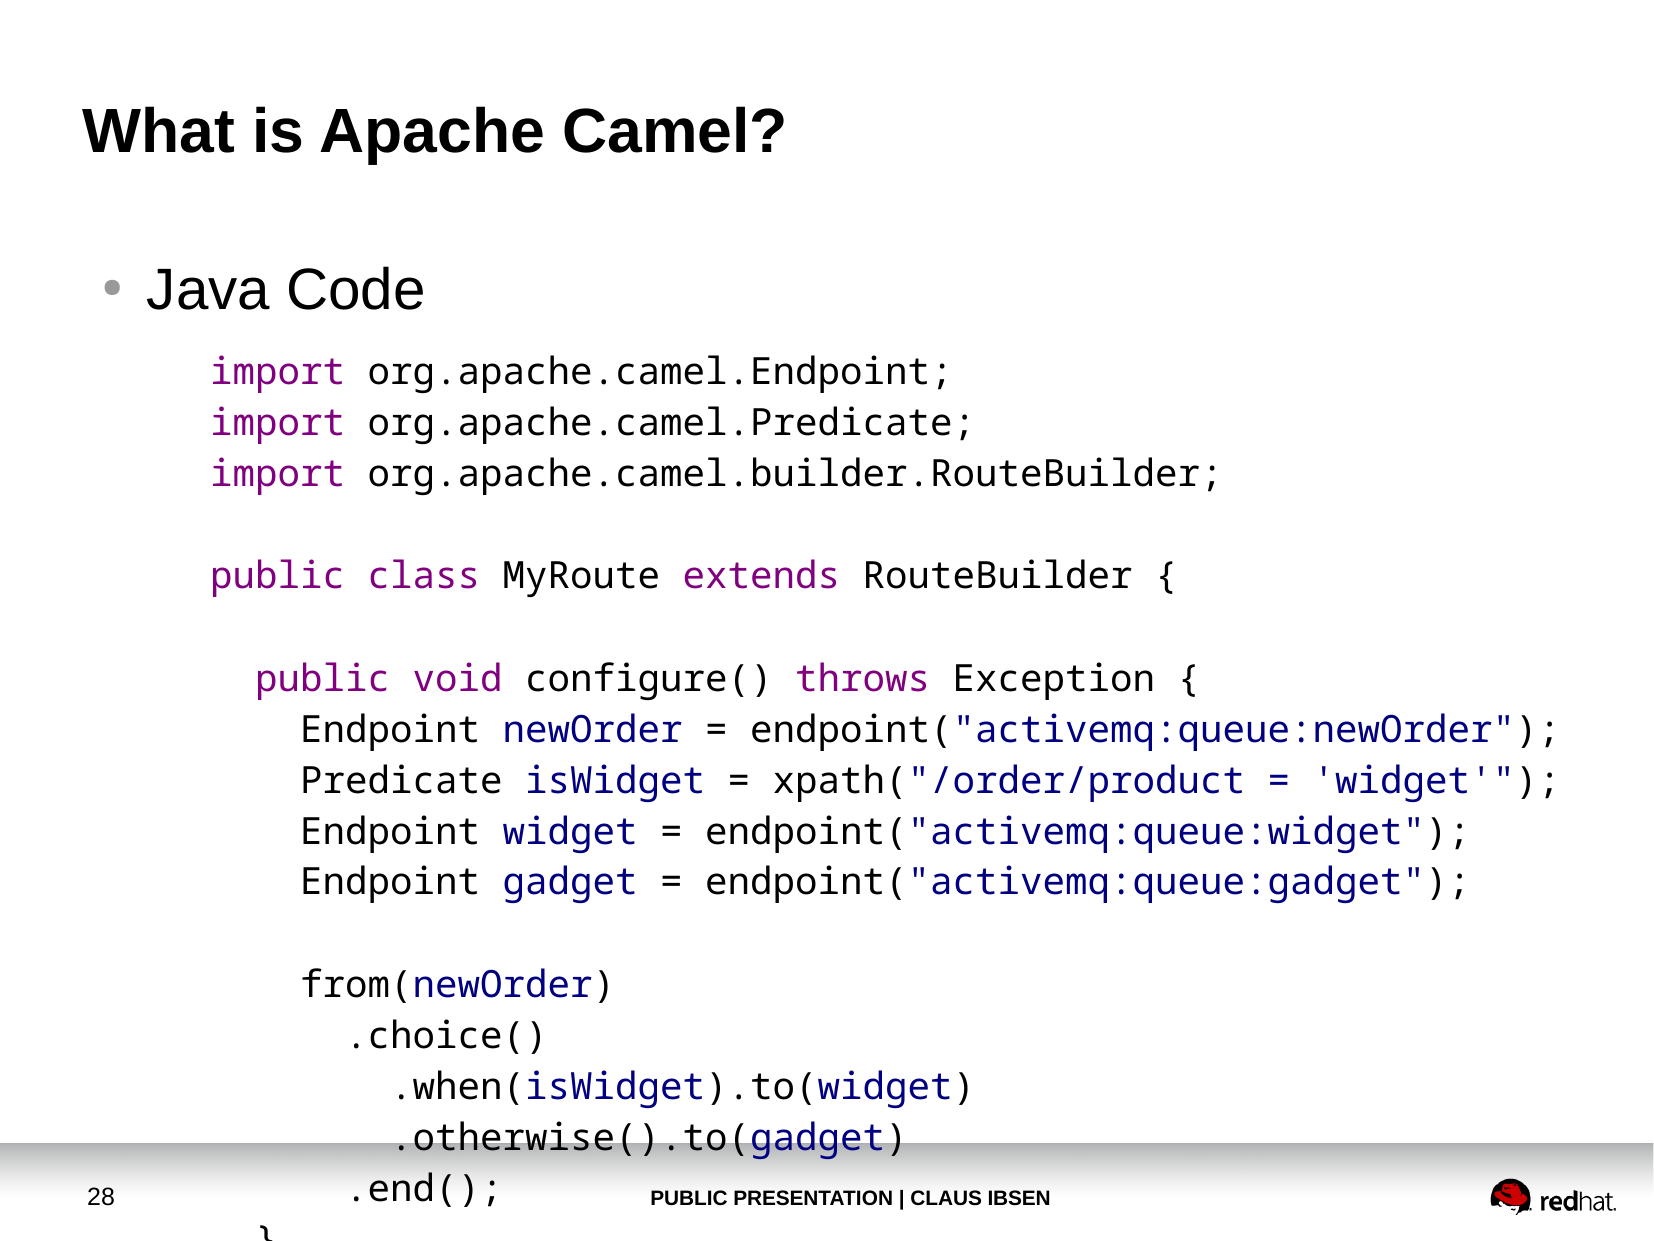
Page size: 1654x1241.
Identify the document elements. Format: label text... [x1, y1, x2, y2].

picture [418, 1183, 428, 1199]
list Java Code [86, 256, 1576, 1051]
title What is Apache Camel? [82, 37, 1571, 226]
picture [0, 1143, 1654, 1241]
text_box import org.apache.camel.Endpoint; import org.apache.camel.Predicate; import org.apache.camel.builder.RouteBuilder; public class MyRoute extends RouteBuilder { public void configure() throws Exception { Endpoint newOrder = endpoint("activemq:queue:newOrder"); Predicate isWidget = xpath("/order/product = 'widget'"); Endpoint widget = endpoint("activemq:queue:widget"); Endpoint gadget = endpoint("activemq:queue:gadget"); from(newOrder) .choice() .when(isWidget).to(widget) .otherwise().to(gadget) .end(); } } [195, 337, 1580, 1180]
